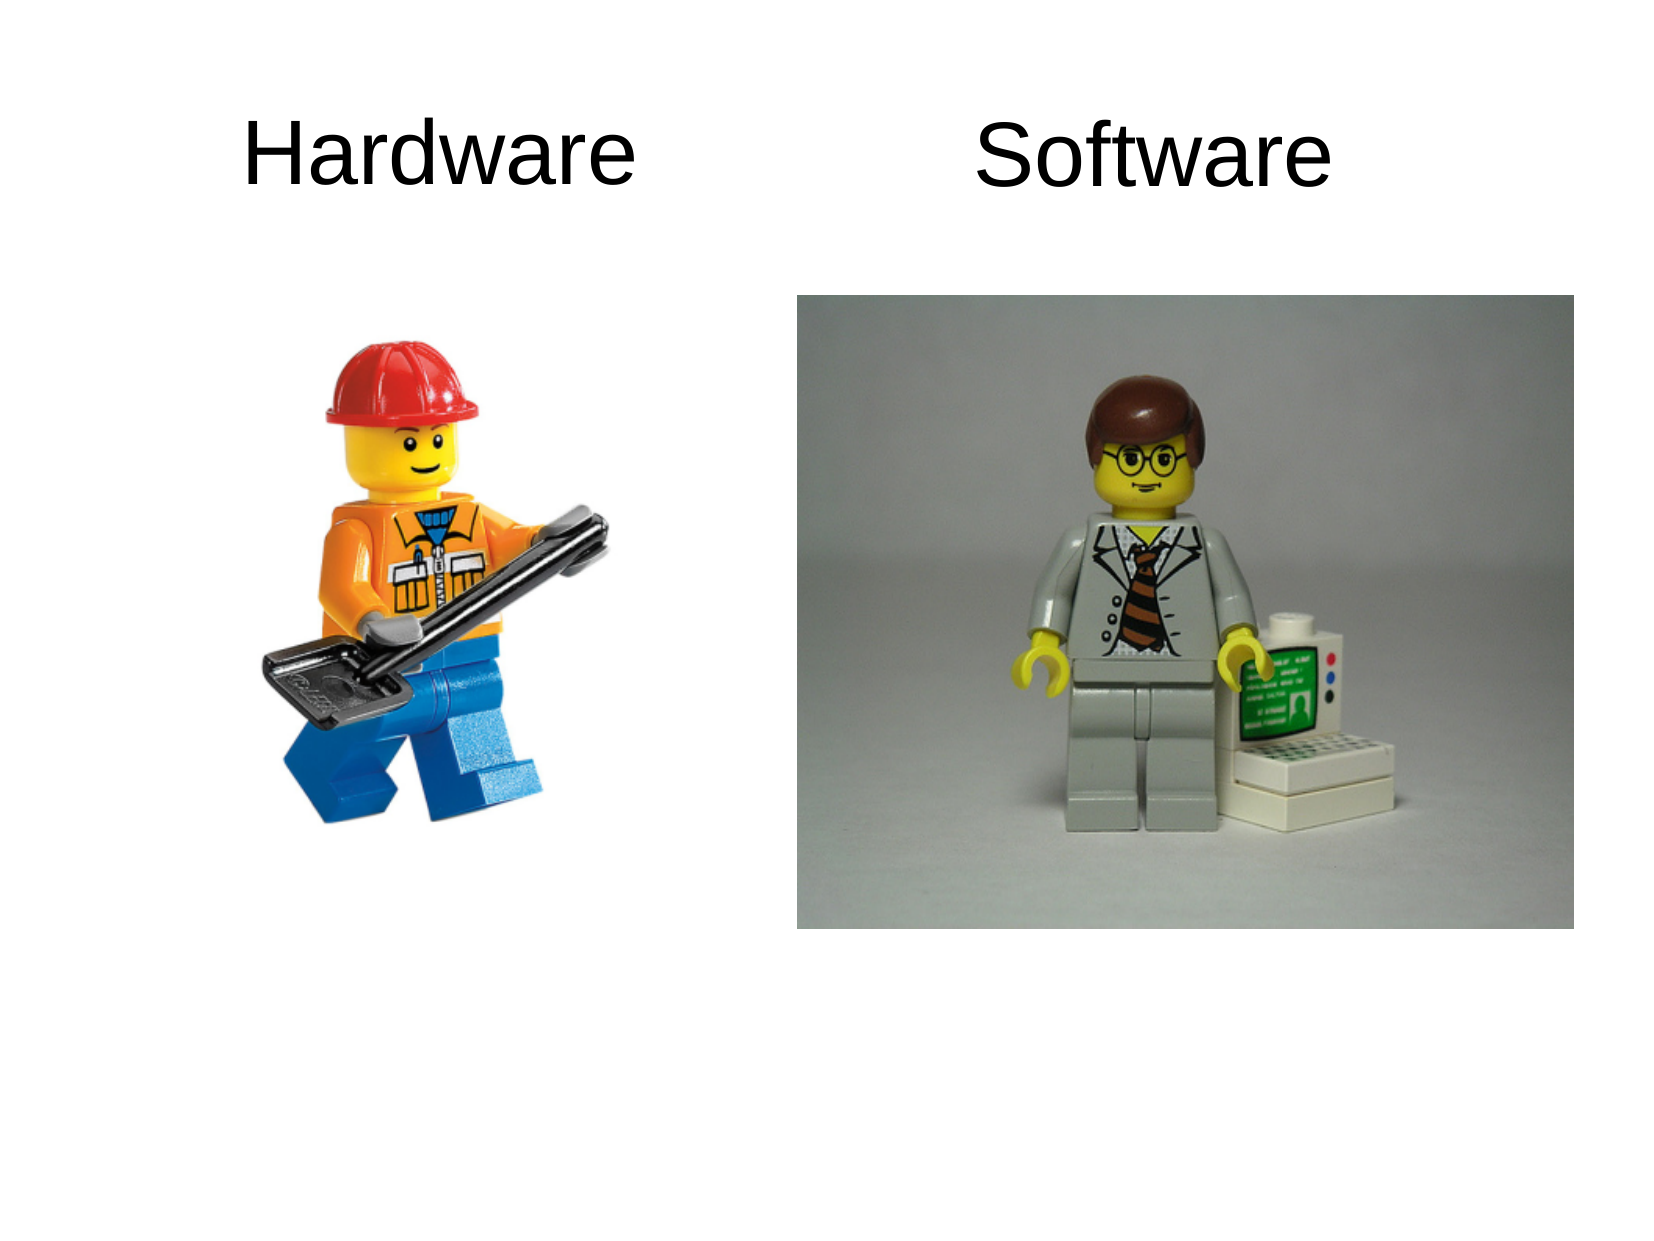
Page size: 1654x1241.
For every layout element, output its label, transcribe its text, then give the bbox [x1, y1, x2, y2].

title Software [797, 59, 1512, 252]
title Hardware [82, 56, 798, 250]
picture [216, 324, 650, 847]
picture [797, 295, 1574, 929]
